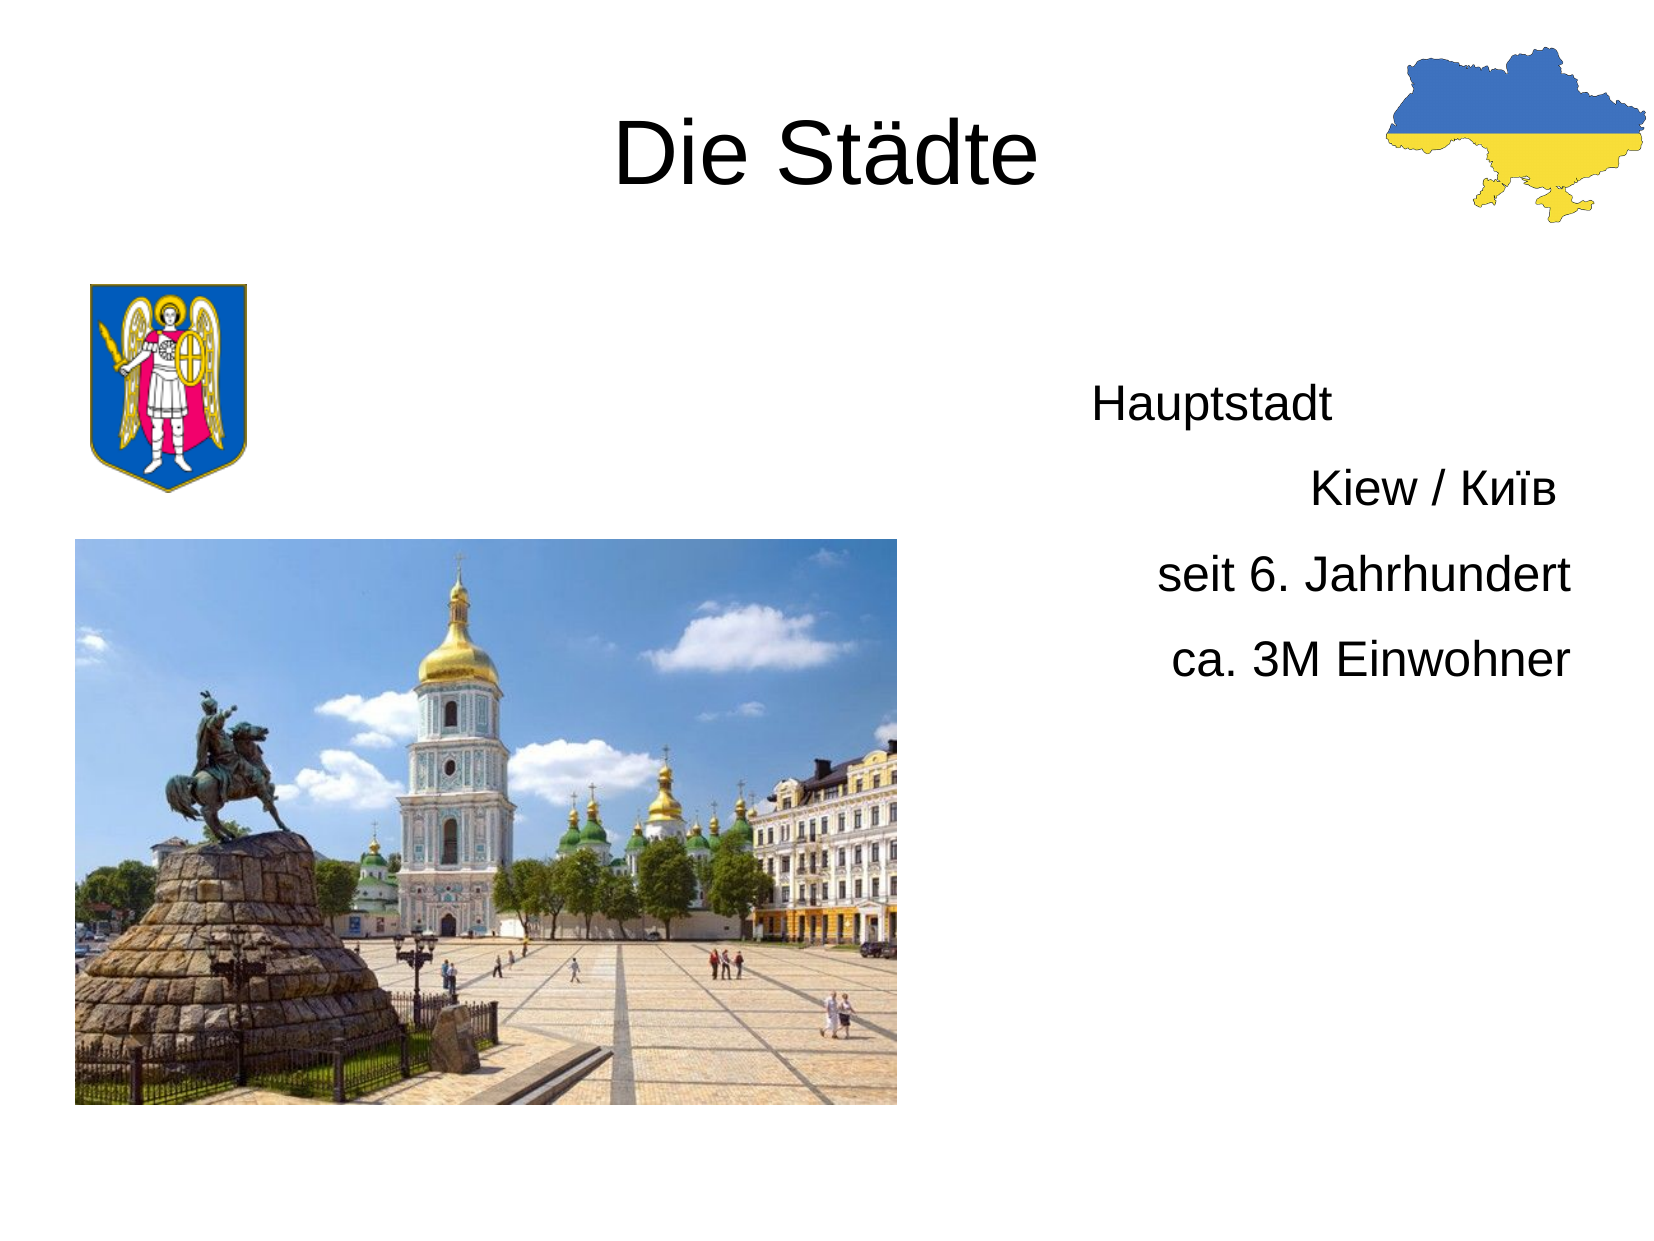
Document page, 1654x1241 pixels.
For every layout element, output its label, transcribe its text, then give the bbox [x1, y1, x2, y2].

picture [1380, 0, 1653, 271]
title Die Städte [82, 49, 1380, 257]
picture [90, 284, 247, 493]
list [845, 290, 1572, 1010]
picture [75, 539, 897, 1105]
